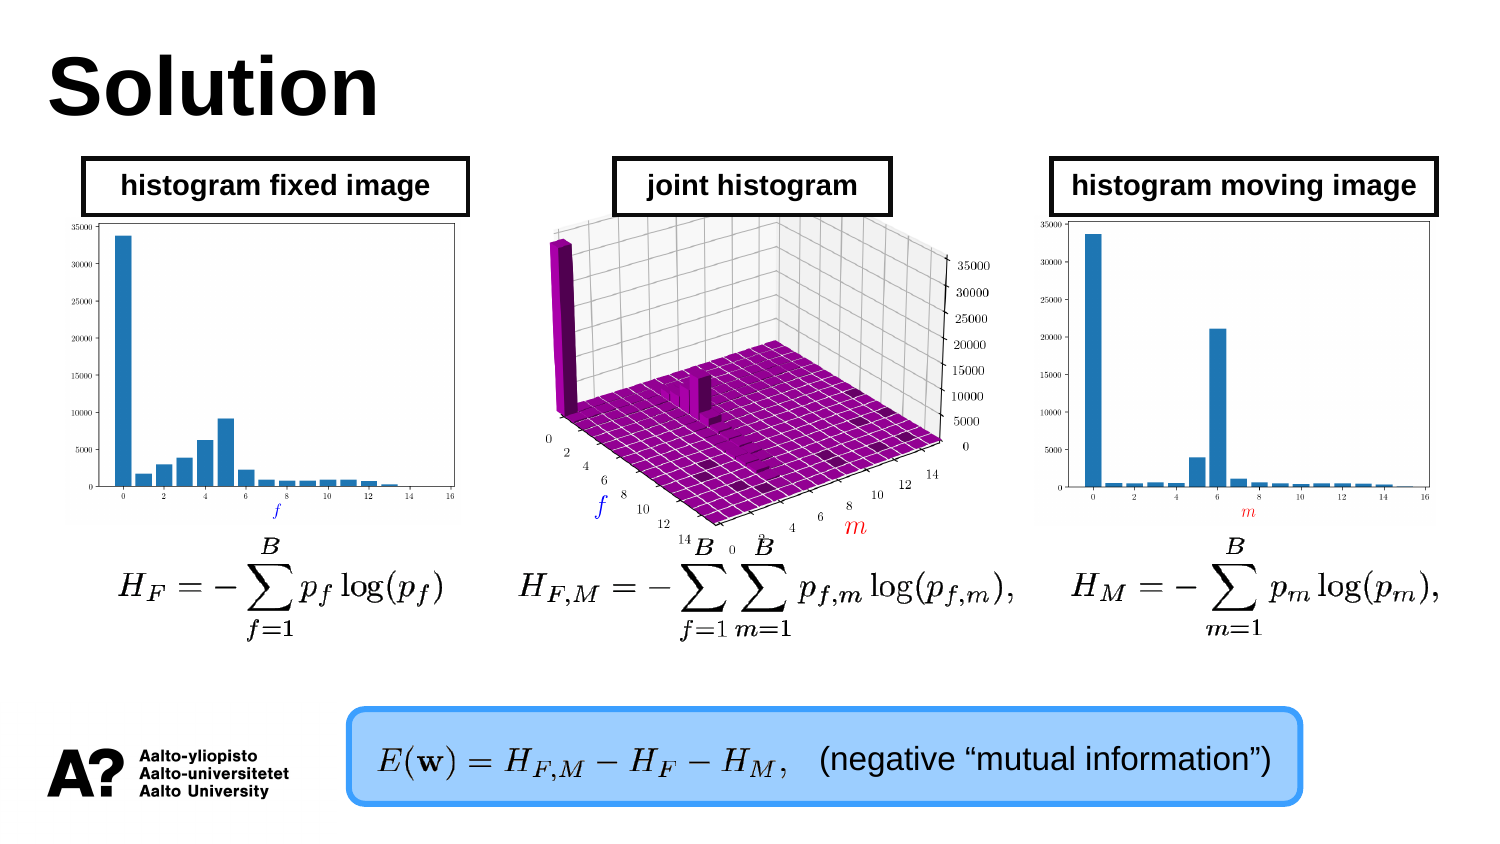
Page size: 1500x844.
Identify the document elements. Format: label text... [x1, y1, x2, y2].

text_box histogram moving image [1051, 158, 1437, 216]
picture [0, 702, 337, 844]
picture [370, 732, 789, 809]
list Solution [47, 32, 1442, 197]
text_box [348, 709, 1301, 802]
text_box joint histogram [614, 158, 891, 216]
text_box histogram fixed image [83, 158, 469, 216]
picture [1030, 215, 1441, 669]
text_box (negative “mutual information”) [356, 740, 1298, 815]
picture [477, 197, 1015, 669]
picture [65, 217, 461, 669]
